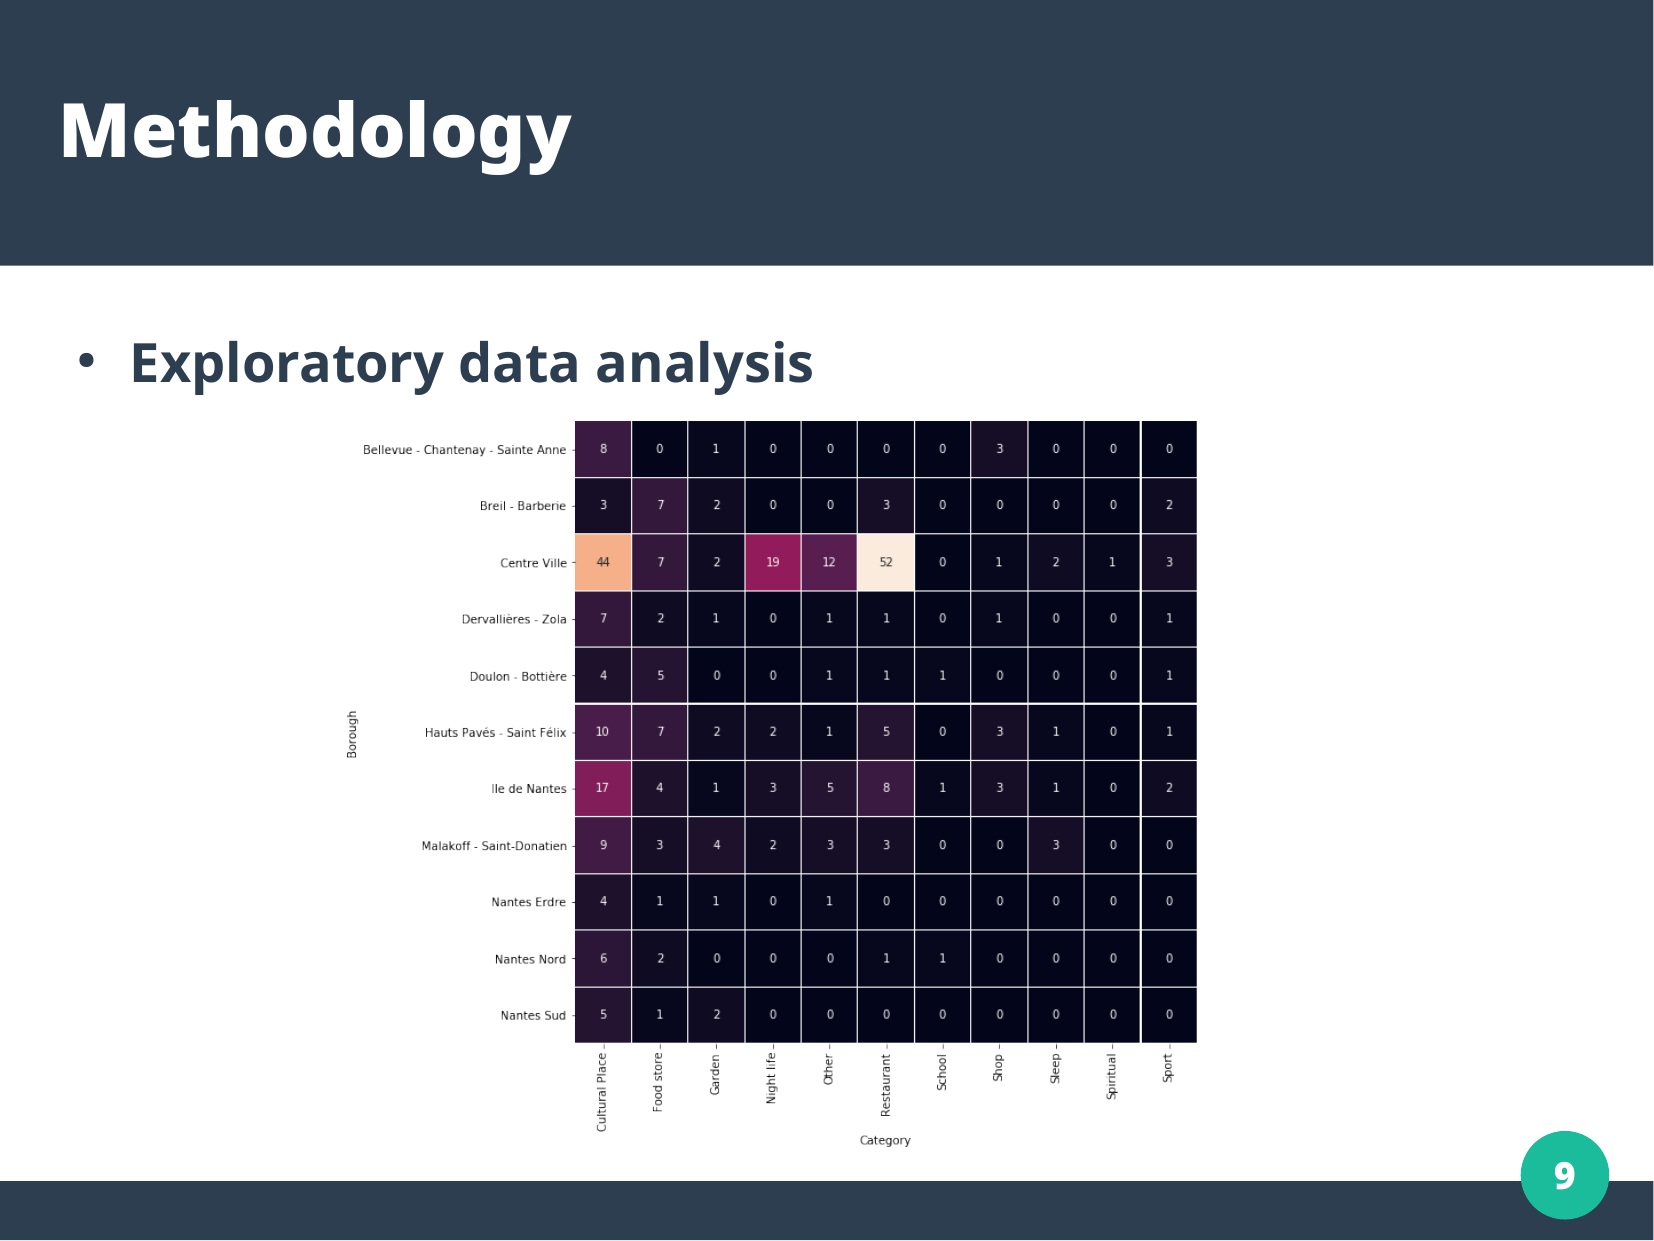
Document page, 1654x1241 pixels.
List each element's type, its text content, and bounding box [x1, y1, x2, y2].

list Exploratory data analysis [59, 324, 1595, 1152]
title Methodology [59, 49, 1595, 207]
picture [339, 413, 1205, 1155]
